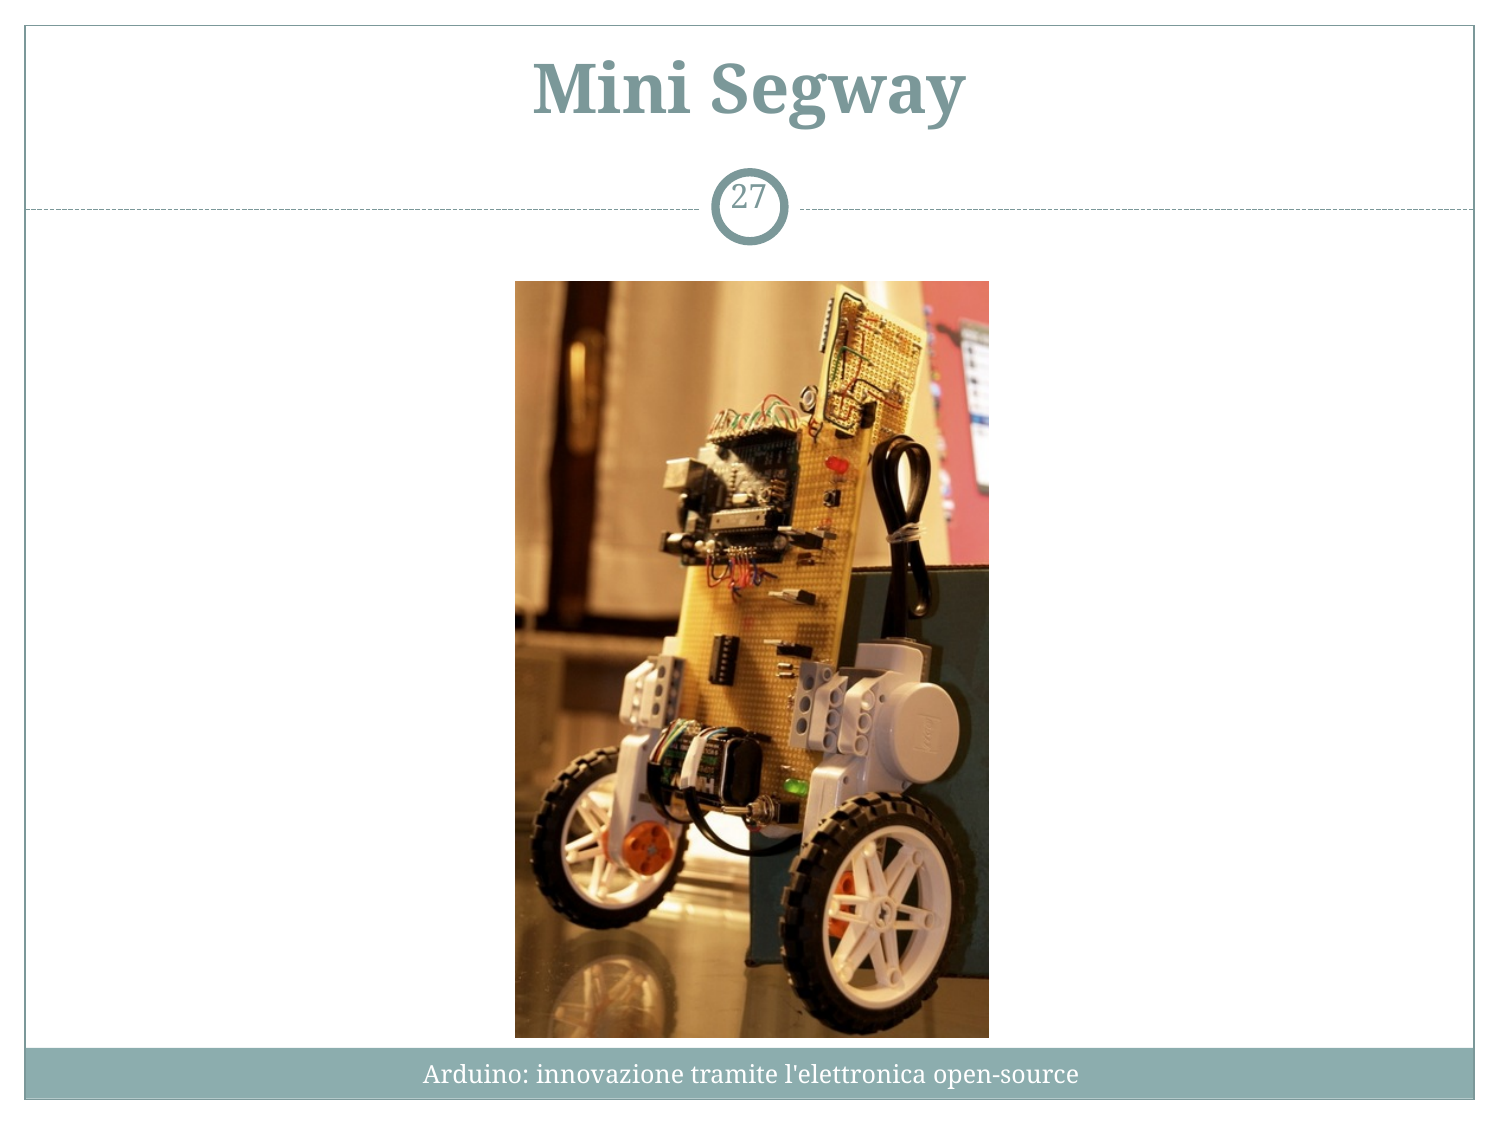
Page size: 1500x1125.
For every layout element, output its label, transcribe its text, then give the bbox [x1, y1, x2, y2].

title Mini Segway [49, 37, 1450, 162]
slide_number <numero> [715, 168, 791, 241]
picture [515, 281, 989, 1038]
footer Arduino: innovazione tramite l'elettronica open-source [50, 1051, 1454, 1112]
